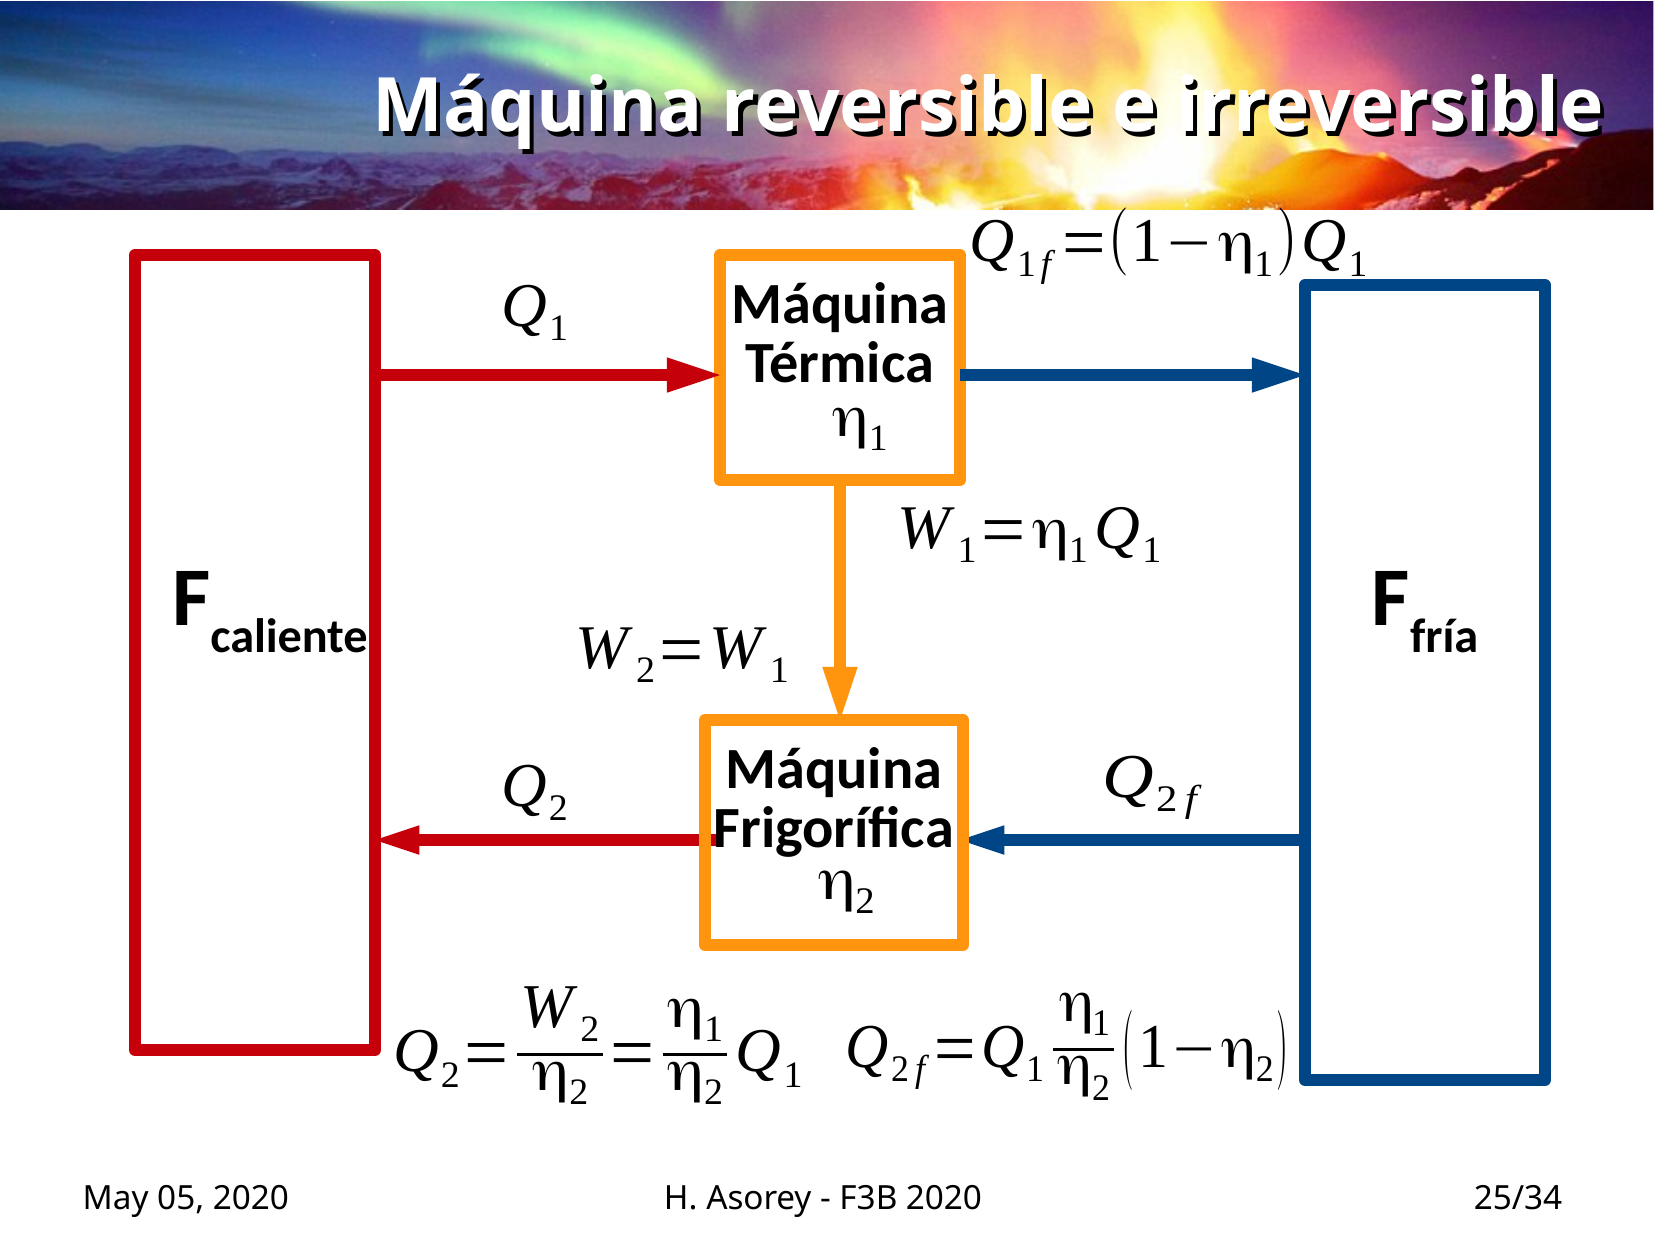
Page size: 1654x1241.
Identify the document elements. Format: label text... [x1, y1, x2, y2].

title Máquina reversible e irreversible [45, 15, 1606, 191]
chart [810, 868, 882, 923]
chart [495, 750, 575, 829]
chart [825, 405, 894, 459]
text_box Máquina Térmica [720, 255, 961, 481]
chart [1095, 741, 1210, 820]
chart [890, 492, 1168, 571]
chart [963, 205, 1374, 285]
text_box Ffría [1305, 555, 1546, 691]
text_box Fcaliente [150, 555, 391, 691]
text_box Máquina Frigorífica [705, 720, 964, 946]
chart [495, 270, 575, 349]
chart [839, 990, 1296, 1108]
chart [386, 971, 809, 1113]
chart [569, 612, 796, 691]
picture [0, 1, 1654, 210]
